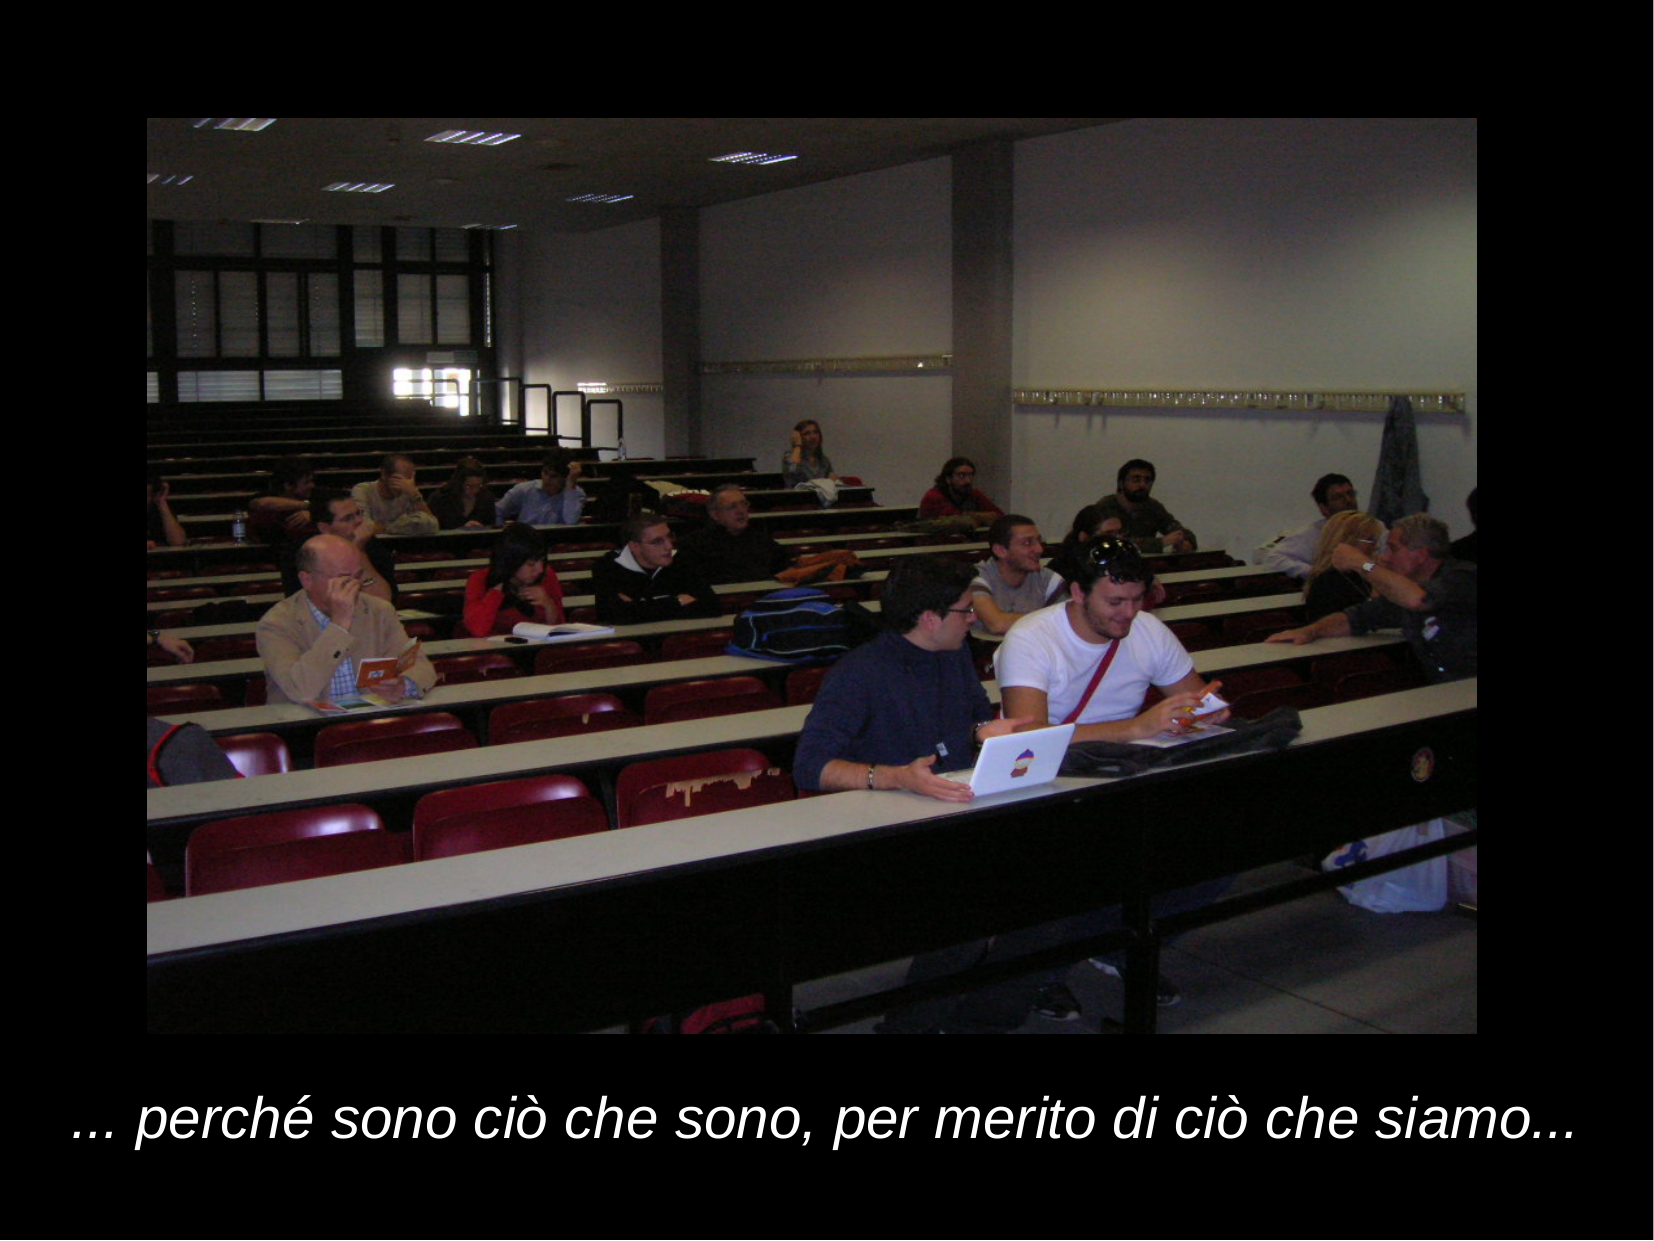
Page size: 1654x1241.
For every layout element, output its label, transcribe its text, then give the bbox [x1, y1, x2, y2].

picture [147, 118, 1477, 1034]
list ... perché sono ciò che sono, per merito di ciò che siamo... [0, 1083, 1654, 1241]
